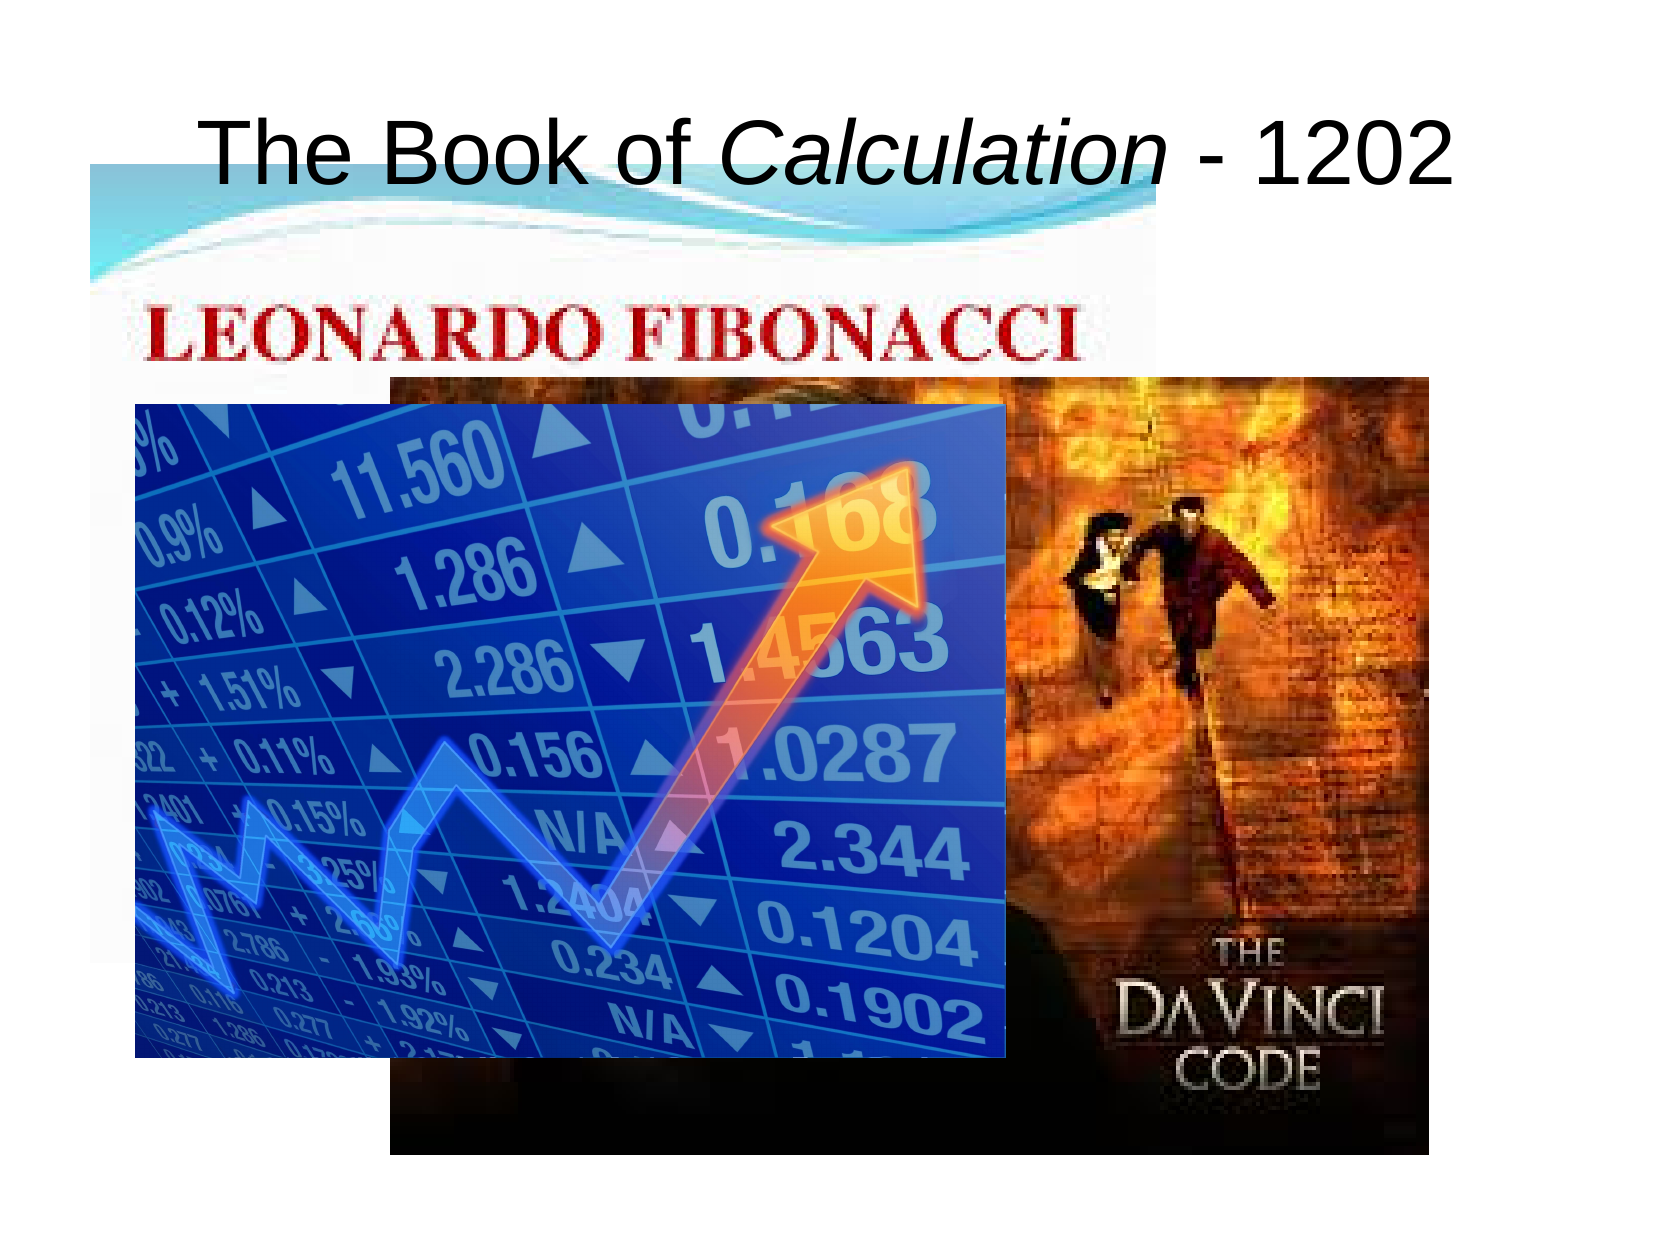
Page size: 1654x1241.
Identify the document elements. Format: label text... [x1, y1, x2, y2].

title The Book of Calculation - 1202 [82, 49, 1571, 257]
picture [90, 257, 1429, 1156]
